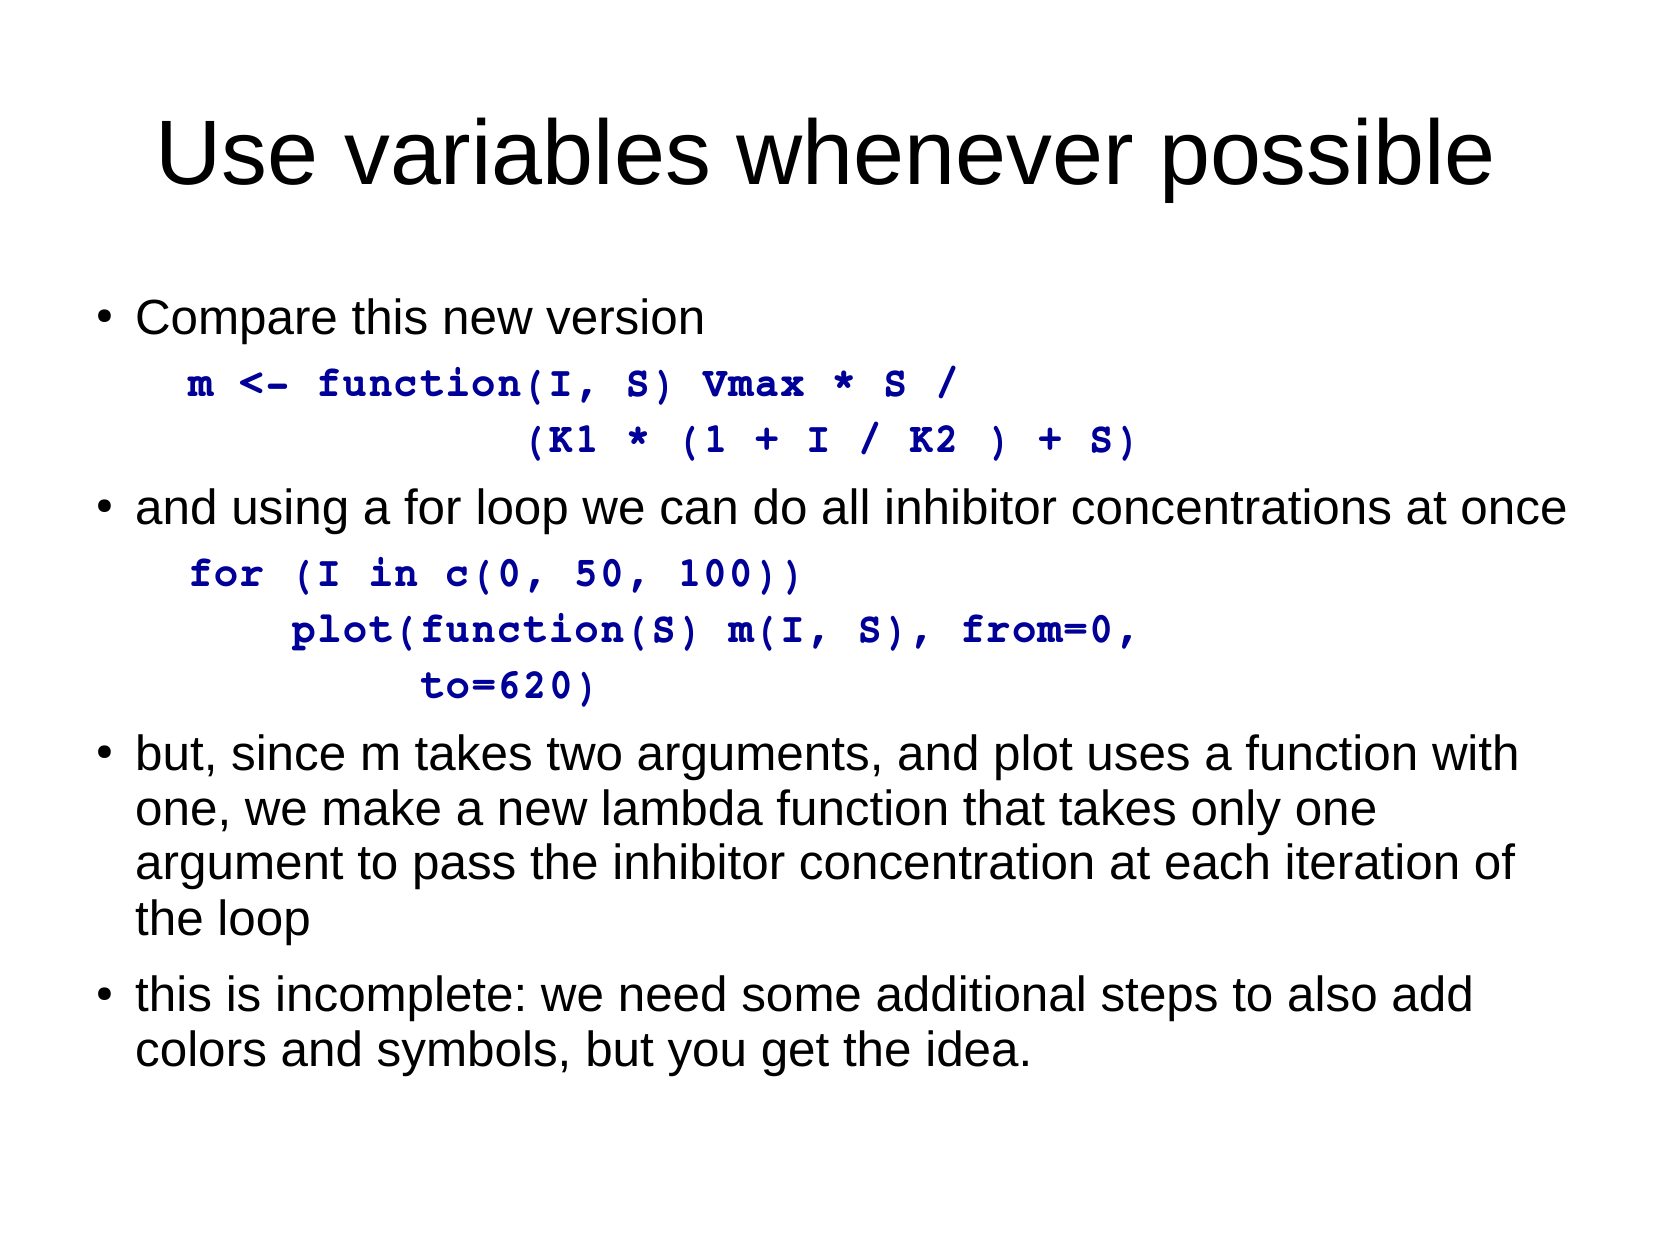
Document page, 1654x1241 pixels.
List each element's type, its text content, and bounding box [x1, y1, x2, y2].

title Use variables whenever possible [82, 49, 1571, 257]
list Compare this new version m <- function(I, S) Vmax * S / (K1 * (1 + I / K2 ) + S) and using a for loop we can do all inhibitor concentrations at once for (I in c(0, 50, 100)) plot(function(S) m(I, S), from=0, to=620) but, since m takes two arguments, and plot uses a function with one, we make a new lambda function that takes only one argument to pass the inhibitor concentration at each iteration of the loop this is incomplete: we need some additional steps to also add colors and symbols, but you get the idea. [82, 290, 1571, 1123]
